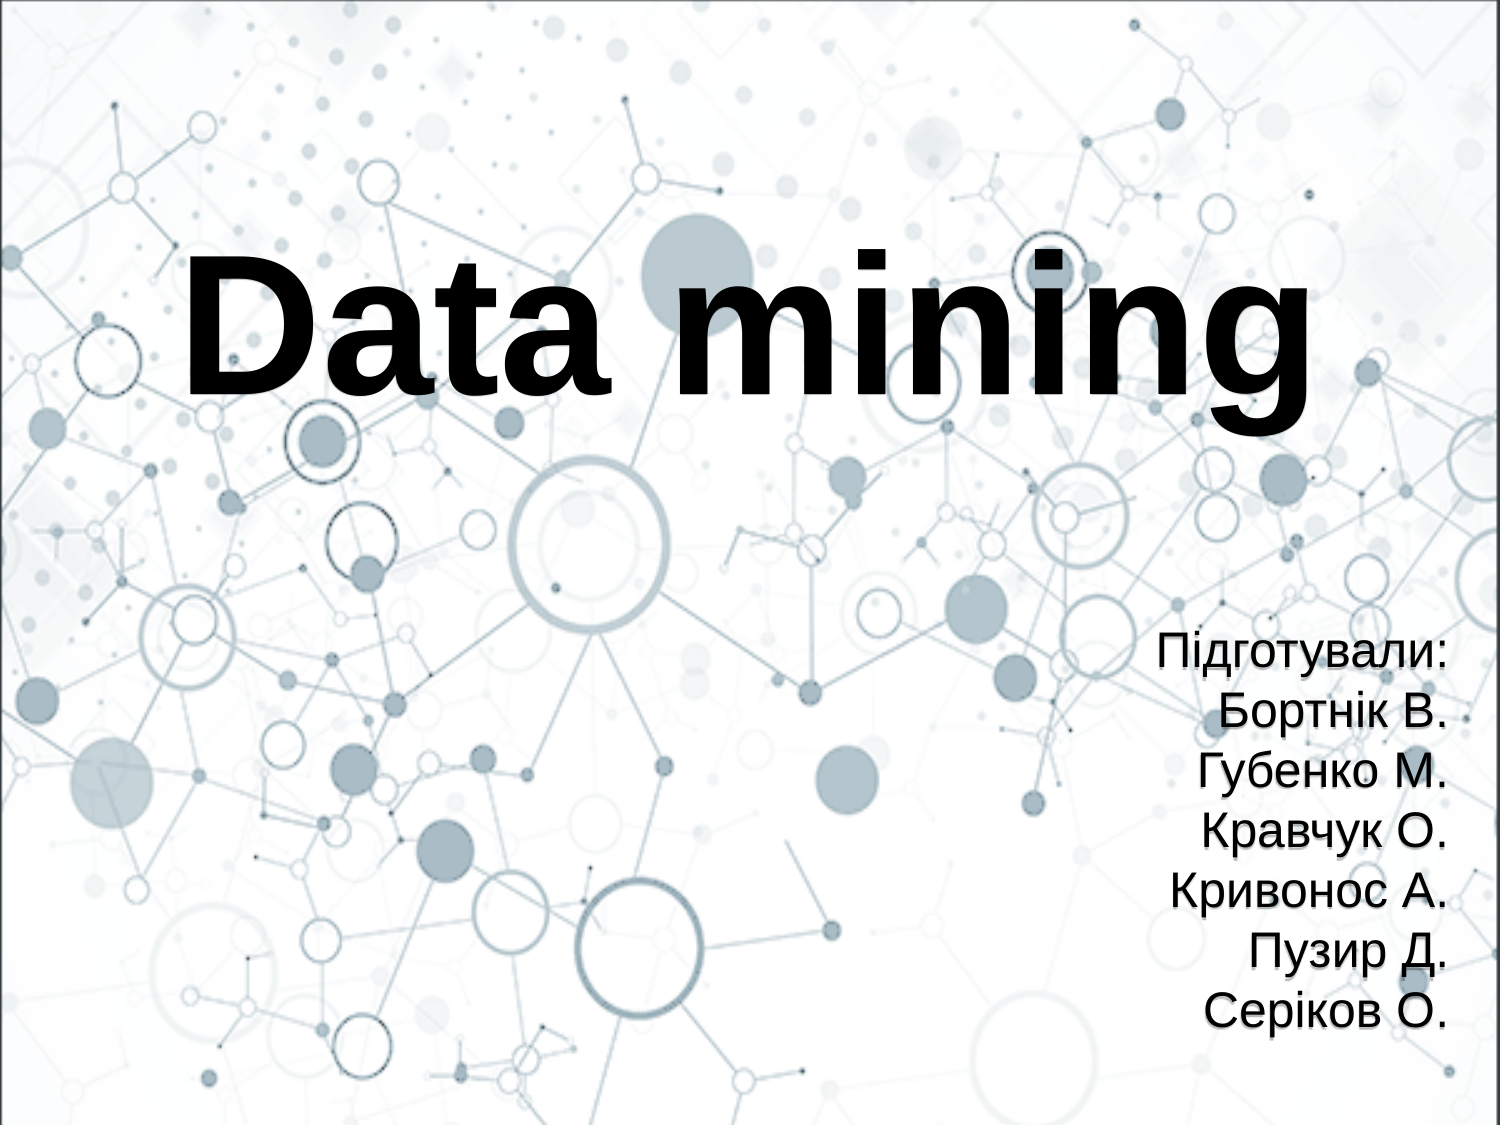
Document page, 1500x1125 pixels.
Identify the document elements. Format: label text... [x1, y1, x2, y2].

picture [0, 0, 1500, 1125]
subtitle Підготували: Бортнік В. Губенко М. Кравчук О. Кривонос А. Пузир Д. Серіков О. [1022, 602, 1465, 1052]
title Data mining [51, 0, 1449, 450]
